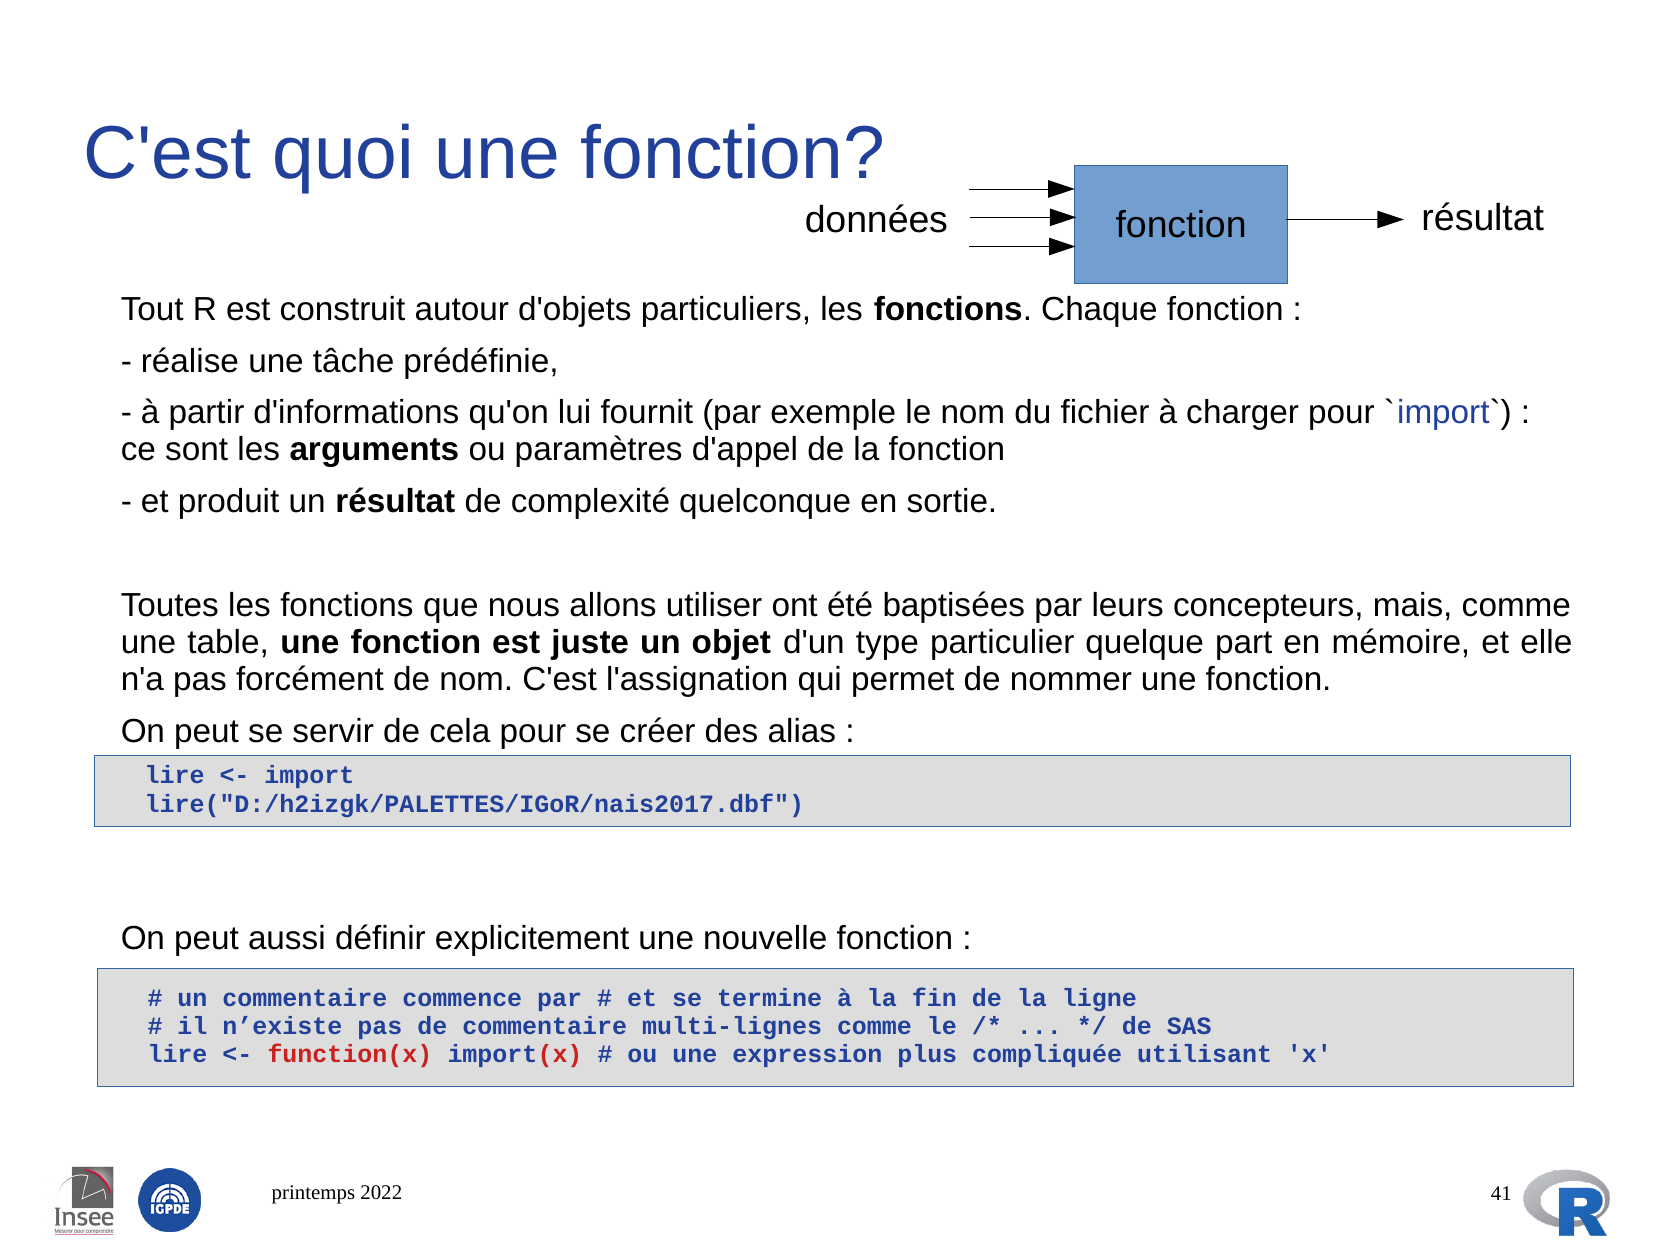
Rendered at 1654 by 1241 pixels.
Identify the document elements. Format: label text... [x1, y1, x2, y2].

text_box résultat [1406, 188, 1560, 246]
text_box fonction [1074, 165, 1288, 284]
text_box lire <- import lire("D:/h2izgk/PALETTES/IGoR/nais2017.dbf") [94, 755, 1571, 827]
picture [1523, 1169, 1610, 1236]
text_box données [789, 191, 963, 249]
text_box # un commentaire commence par # et se termine à la fin de la ligne # il n’existe pas de commentaire multi-lignes comme le /* ... */ de SAS lire <- function(x) import(x) # ou une expression plus compliquée utilisant 'x' [97, 968, 1574, 1087]
list Tout R est construit autour d'objets particuliers, les fonctions. Chaque fonction : - réalise une tâche prédéfinie, - à partir d'informations qu'on lui fournit (par exemple le nom du fichier à charger pour `import`) : ce sont les arguments ou paramètres d'appel de la fonction - et produit un résultat de complexité quelconque en sortie. Toutes les fonctions que nous allons utiliser ont été baptisées par leurs concepteurs, mais, comme une table, une fonction est juste un objet d'un type particulier quelque part en mémoire, et elle n'a pas forcément de nom. C'est l'assignation qui permet de nommer une fonction. On peut se servir de cela pour se créer des alias : On peut aussi définir explicitement une nouvelle fonction : [85, 290, 1574, 1010]
picture [47, 1163, 120, 1236]
title C'est quoi une fonction? [82, 49, 886, 257]
picture [138, 1168, 201, 1232]
